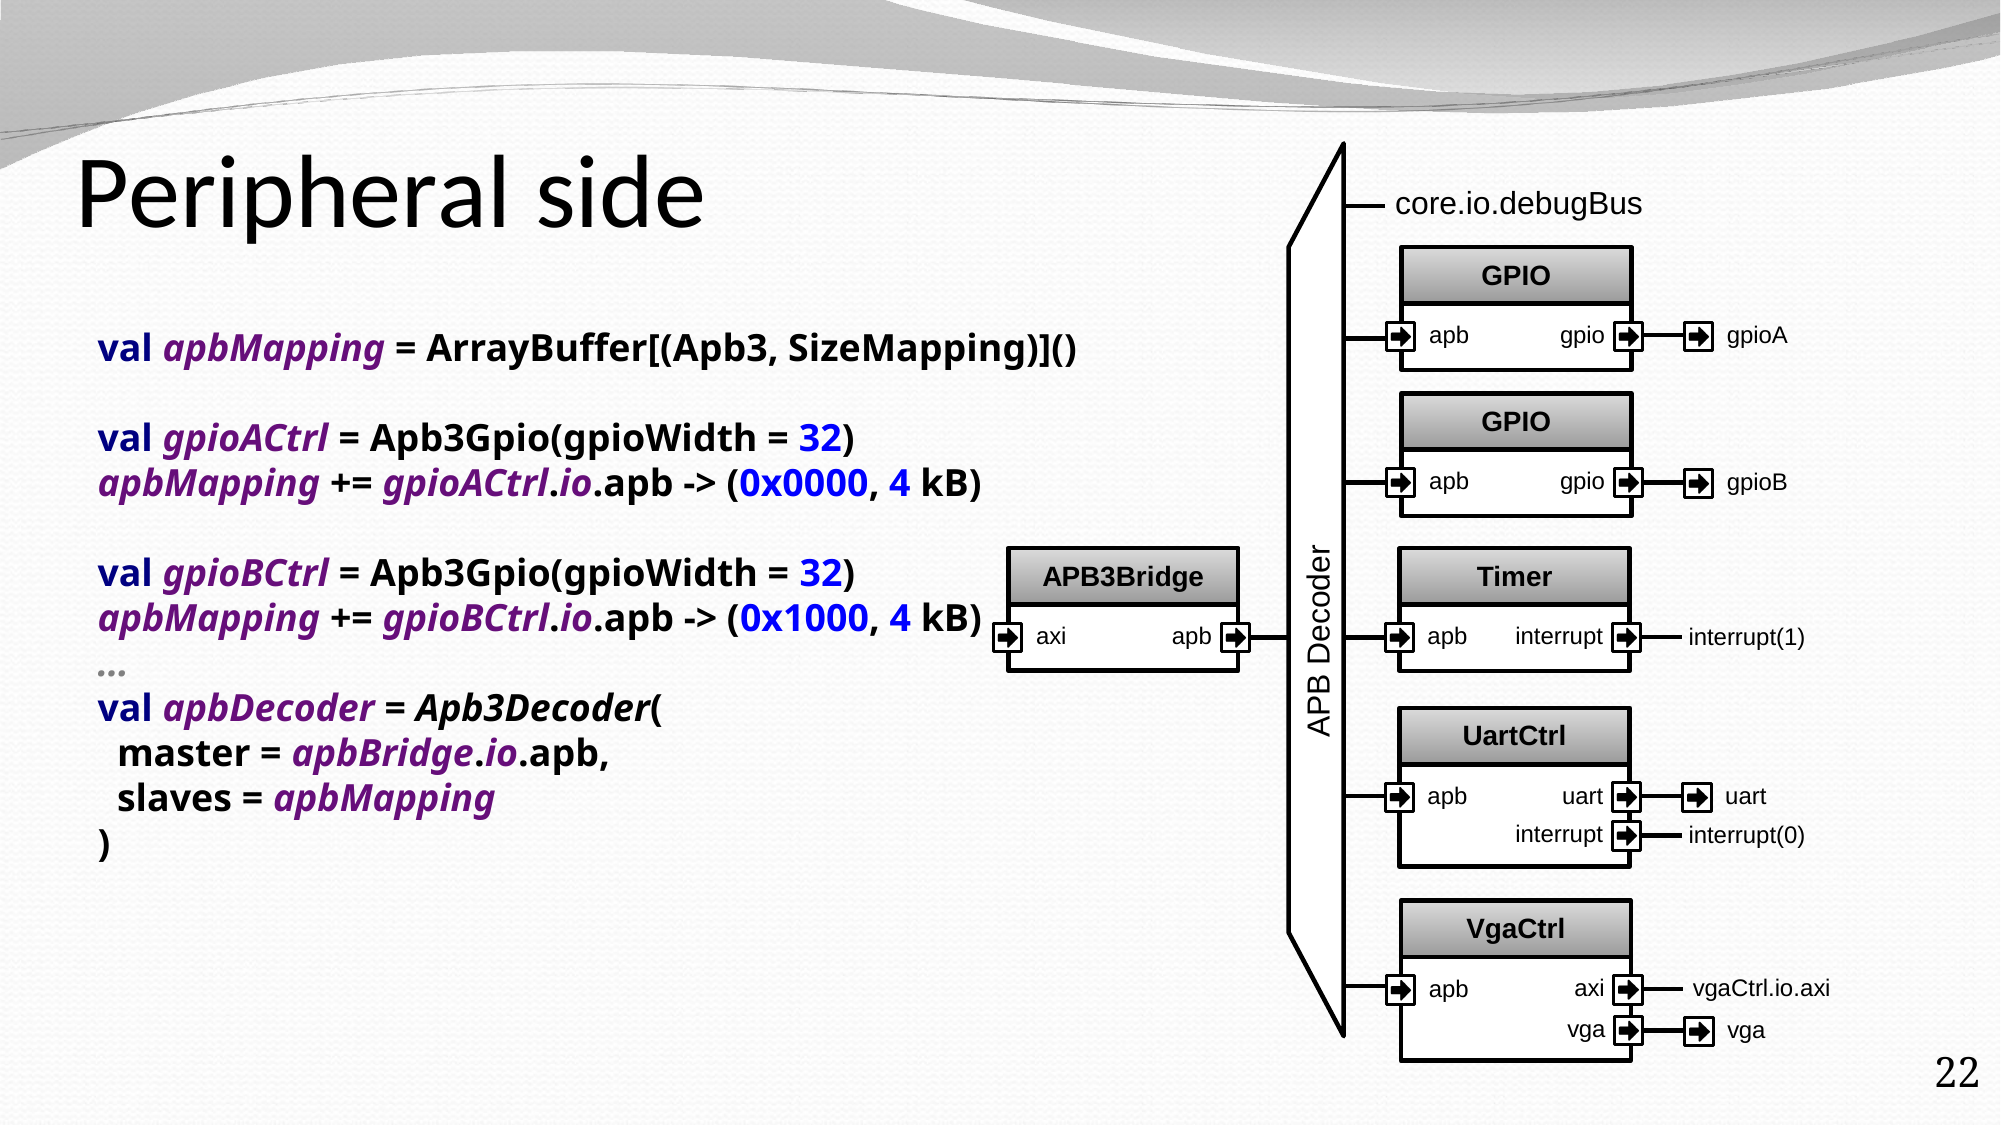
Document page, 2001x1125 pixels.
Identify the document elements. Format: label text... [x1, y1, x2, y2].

text_box <numéro> [1813, 1042, 1981, 1103]
text_box val apbMapping = ArrayBuffer[(Apb3, SizeMapping)]() val gpioACtrl = Apb3Gpio(gpioWidth = 32) apbMapping += gpioACtrl.io.apb -> (0x0000, 4 kB) val gpioBCtrl = Apb3Gpio(gpioWidth = 32) apbMapping += gpioBCtrl.io.apb -> (0x1000, 4 kB) … val apbDecoder = Apb3Decoder( master = apbBridge.io.apb, slaves = apbMapping ) [82, 271, 1134, 1125]
title Peripheral side [75, 60, 1426, 248]
picture [0, 0, 2001, 1125]
